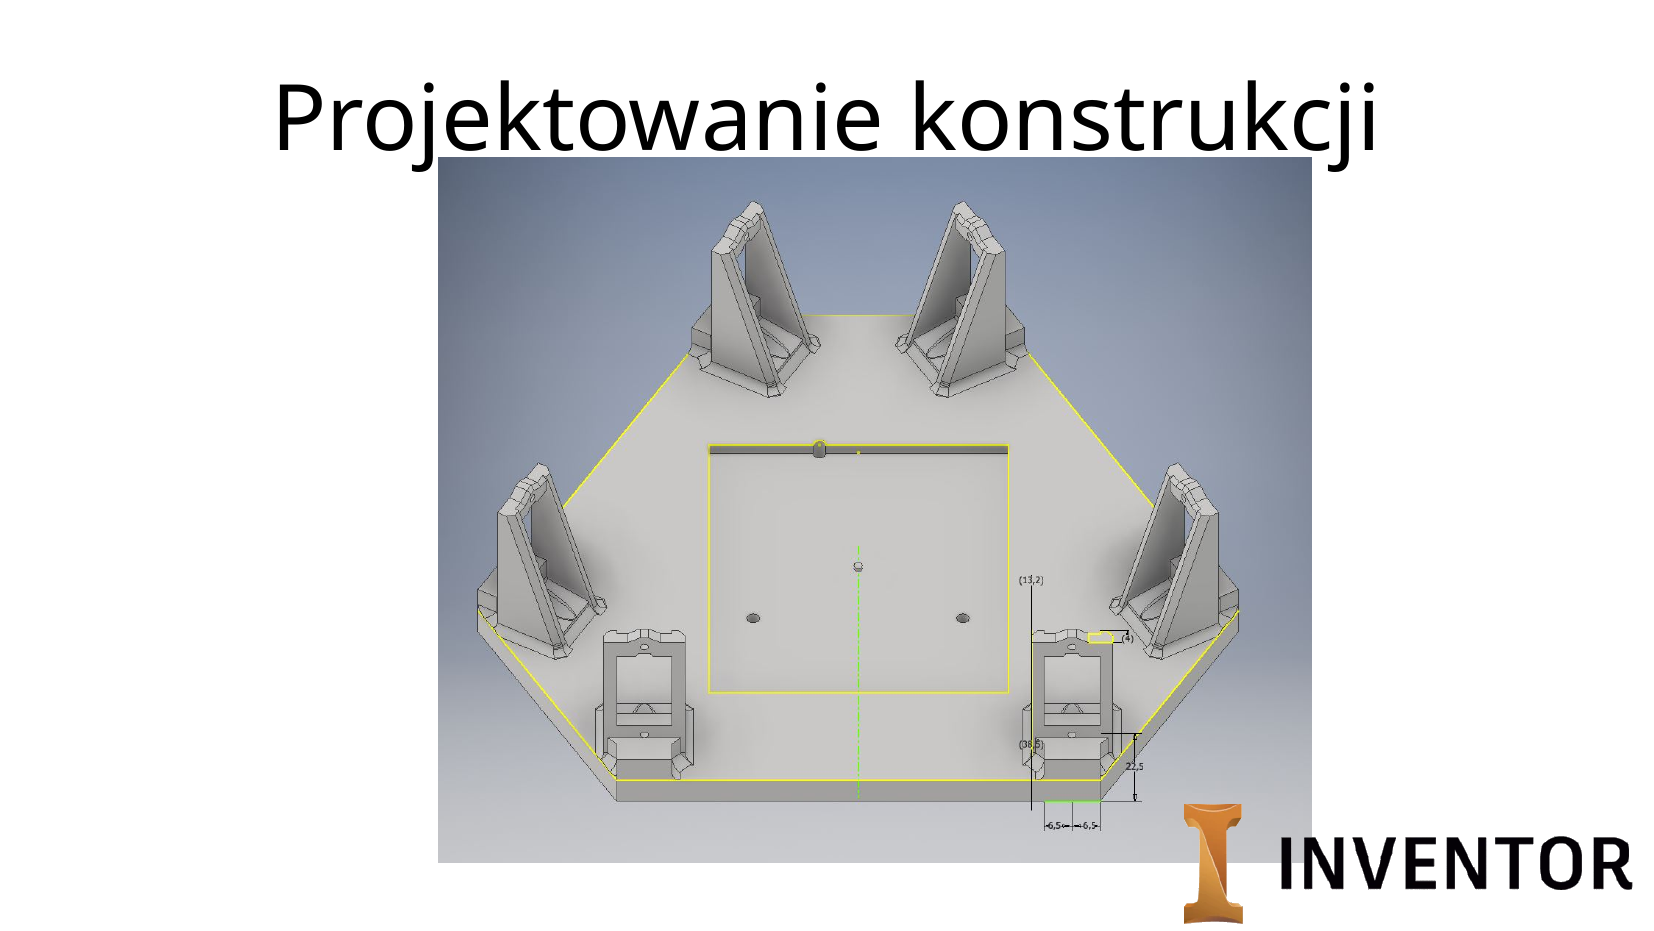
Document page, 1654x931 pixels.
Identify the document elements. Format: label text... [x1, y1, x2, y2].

picture [438, 157, 1654, 931]
title Projektowanie konstrukcji [82, 37, 1571, 193]
